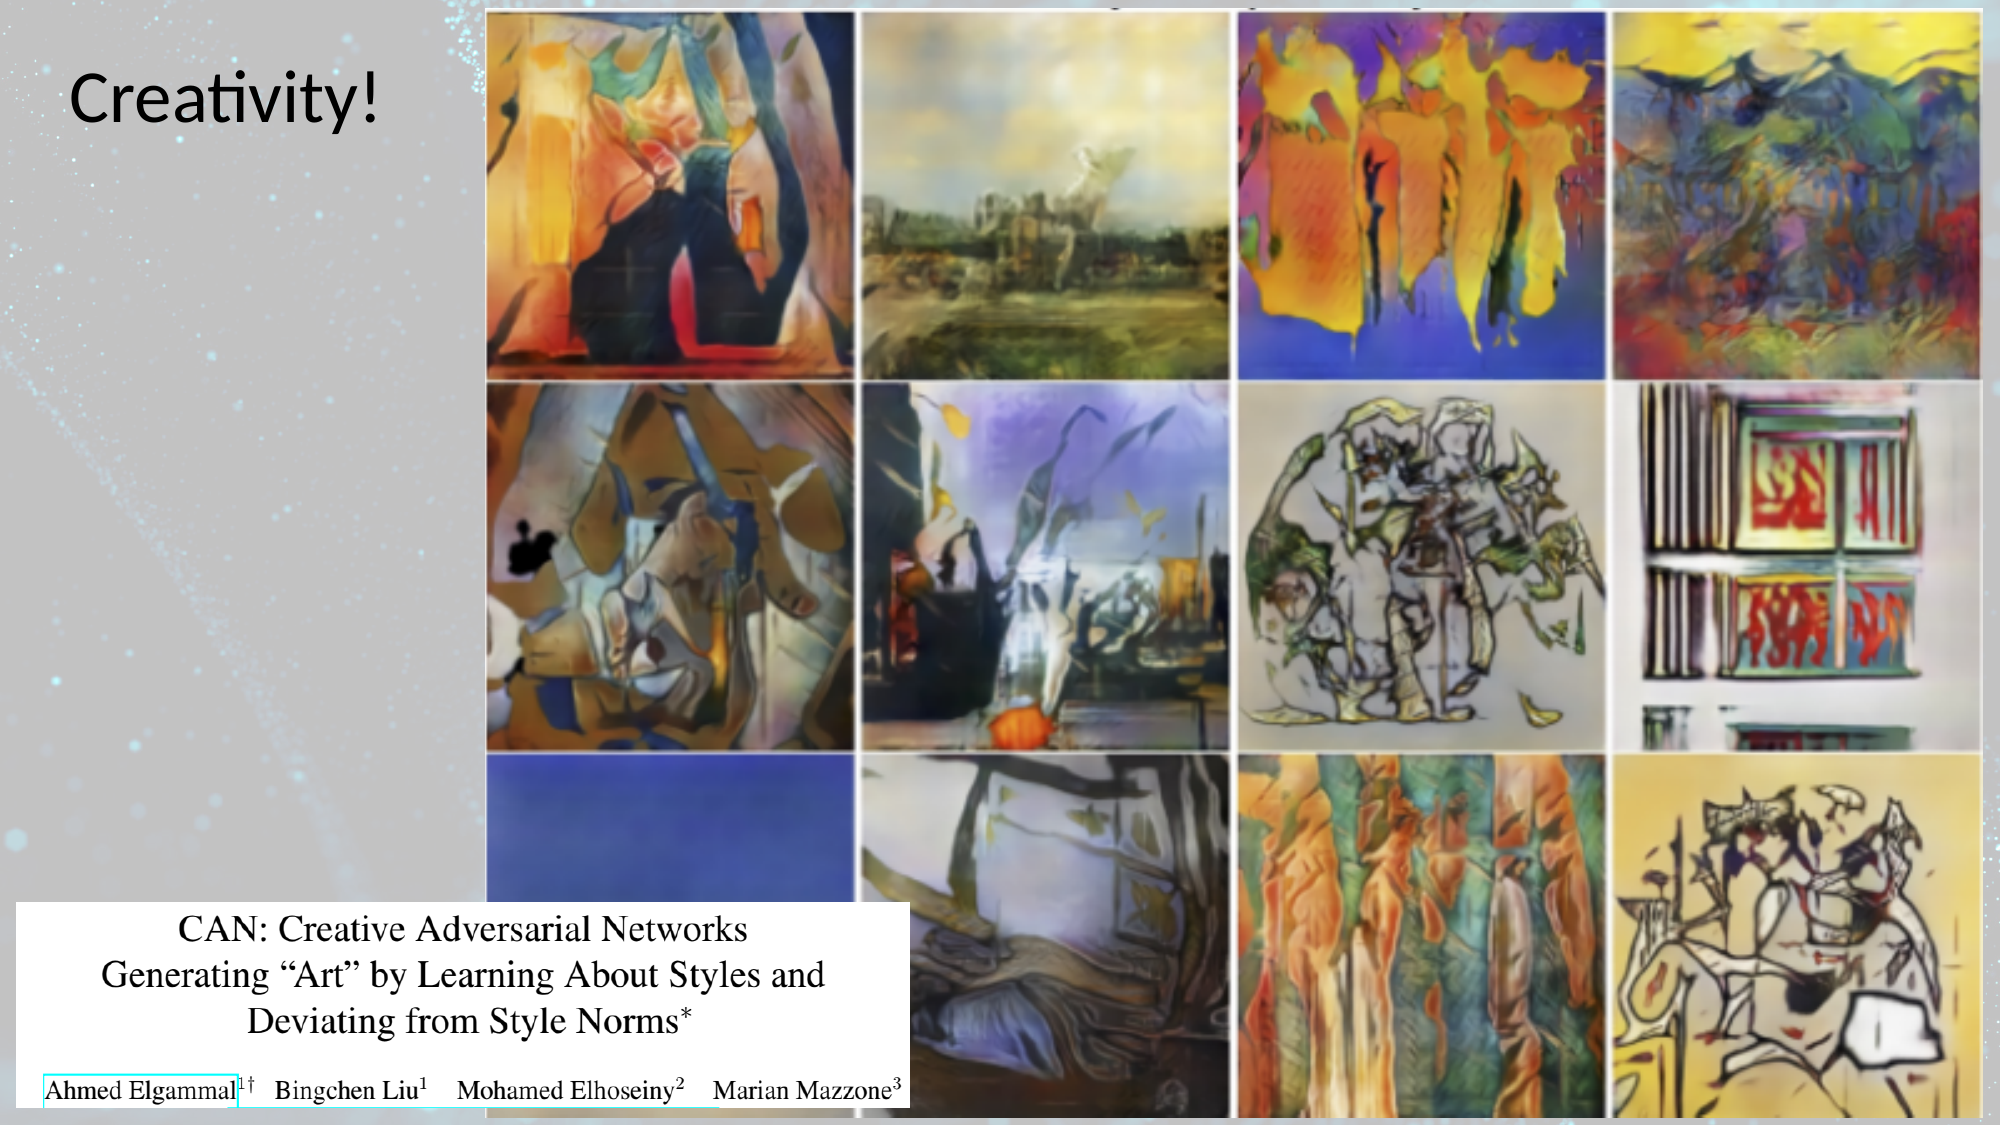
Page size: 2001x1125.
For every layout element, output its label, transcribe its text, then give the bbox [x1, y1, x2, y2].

text_box Creativity! [54, 39, 399, 145]
picture [16, 8, 1983, 1118]
